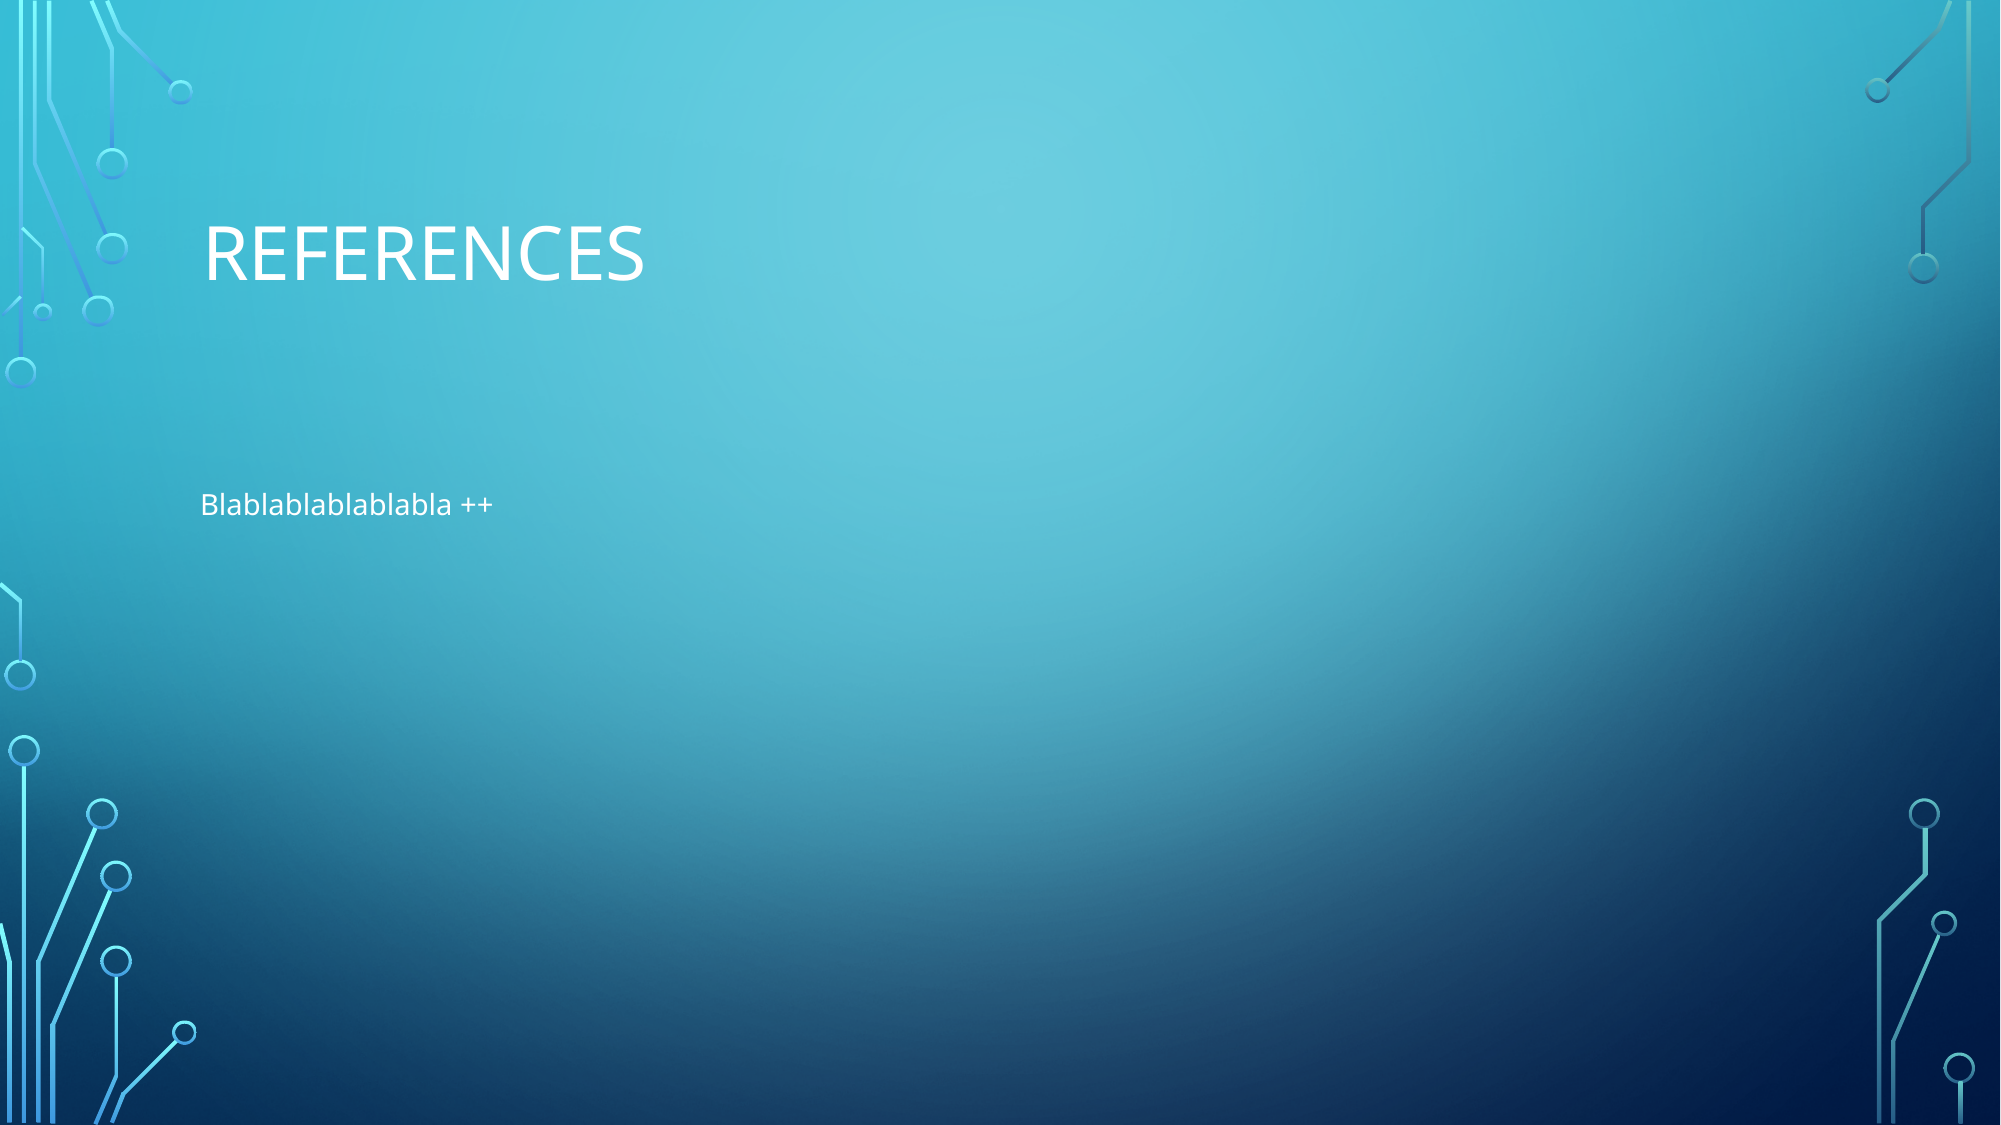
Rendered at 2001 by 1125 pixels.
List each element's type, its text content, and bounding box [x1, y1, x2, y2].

title REFERENCES [187, 99, 1813, 413]
list Blablablablablabla ++ [185, 471, 1813, 951]
